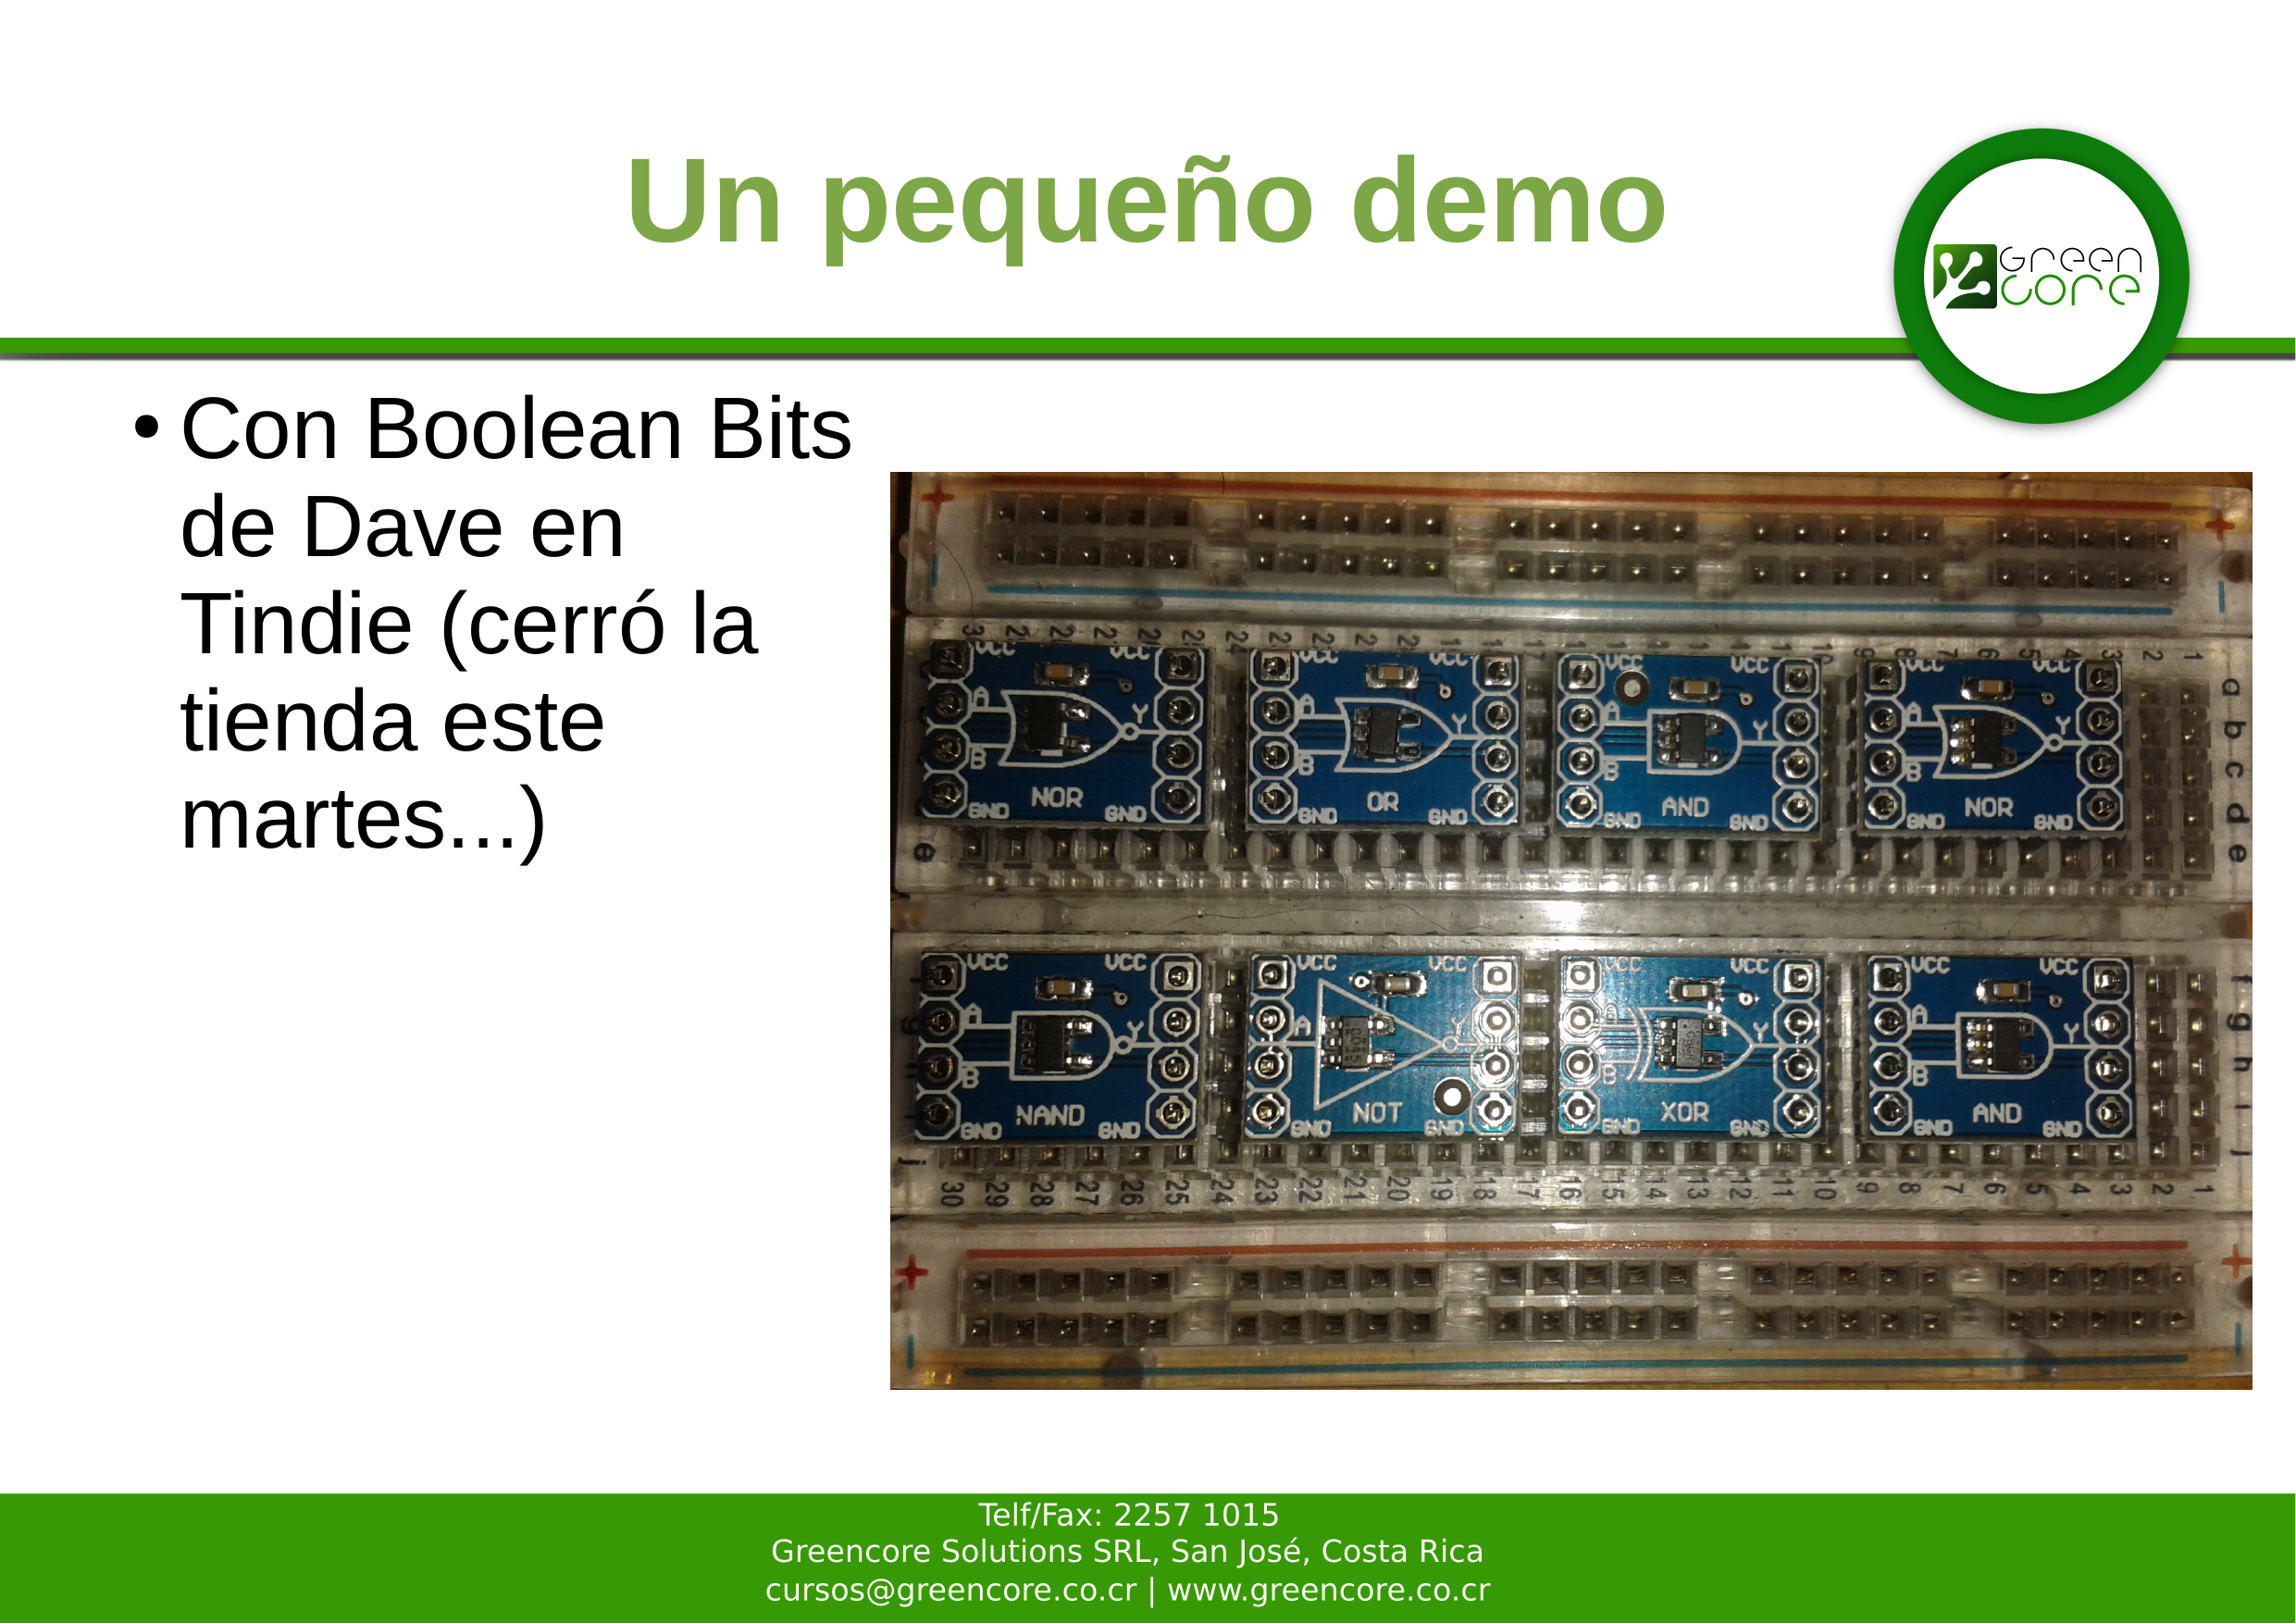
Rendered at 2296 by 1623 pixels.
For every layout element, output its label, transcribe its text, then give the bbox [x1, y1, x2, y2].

picture [0, 0, 2296, 1623]
title Un pequeño demo [115, 64, 2181, 336]
list Con Boolean Bits de Dave en Tindie (cerró la tienda este martes...) [115, 379, 875, 1321]
